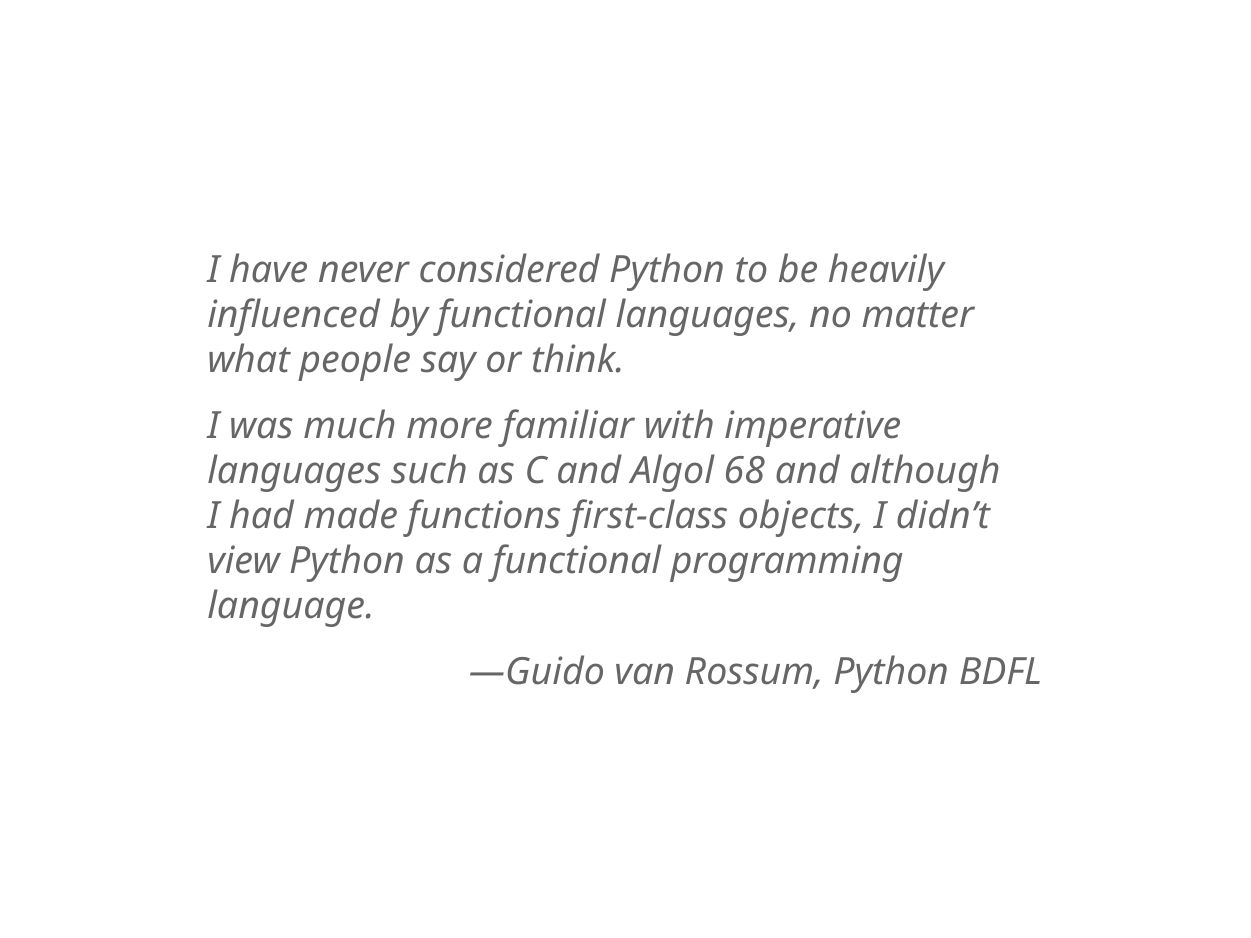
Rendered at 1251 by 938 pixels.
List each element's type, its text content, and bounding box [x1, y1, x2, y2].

list I have never considered Python to be heavily influenced by functional languages, no matter what people say or think. I was much more familiar with imperative languages such as C and Algol 68 and although I had made functions first-class objects, I didn’t view Python as a functional programming language. —Guido van Rossum, Python BDFL [194, 311, 1056, 626]
